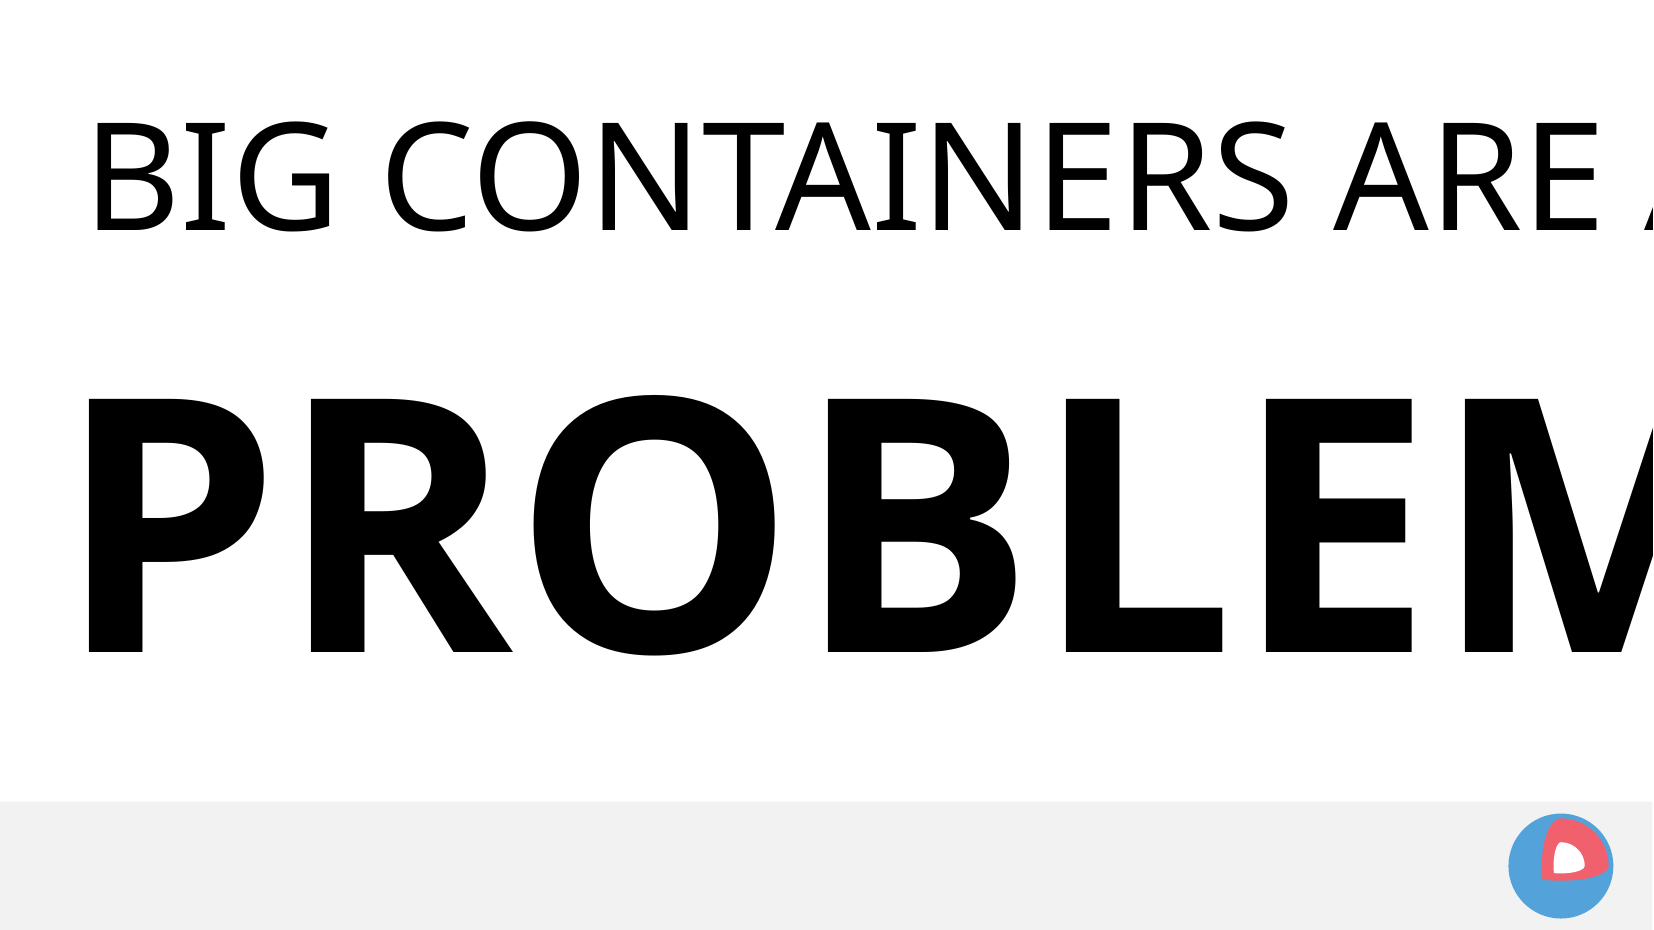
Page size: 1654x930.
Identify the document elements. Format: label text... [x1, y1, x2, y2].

text_box BIG CONTAINERS ARE A PROBLEM [42, 62, 1611, 712]
